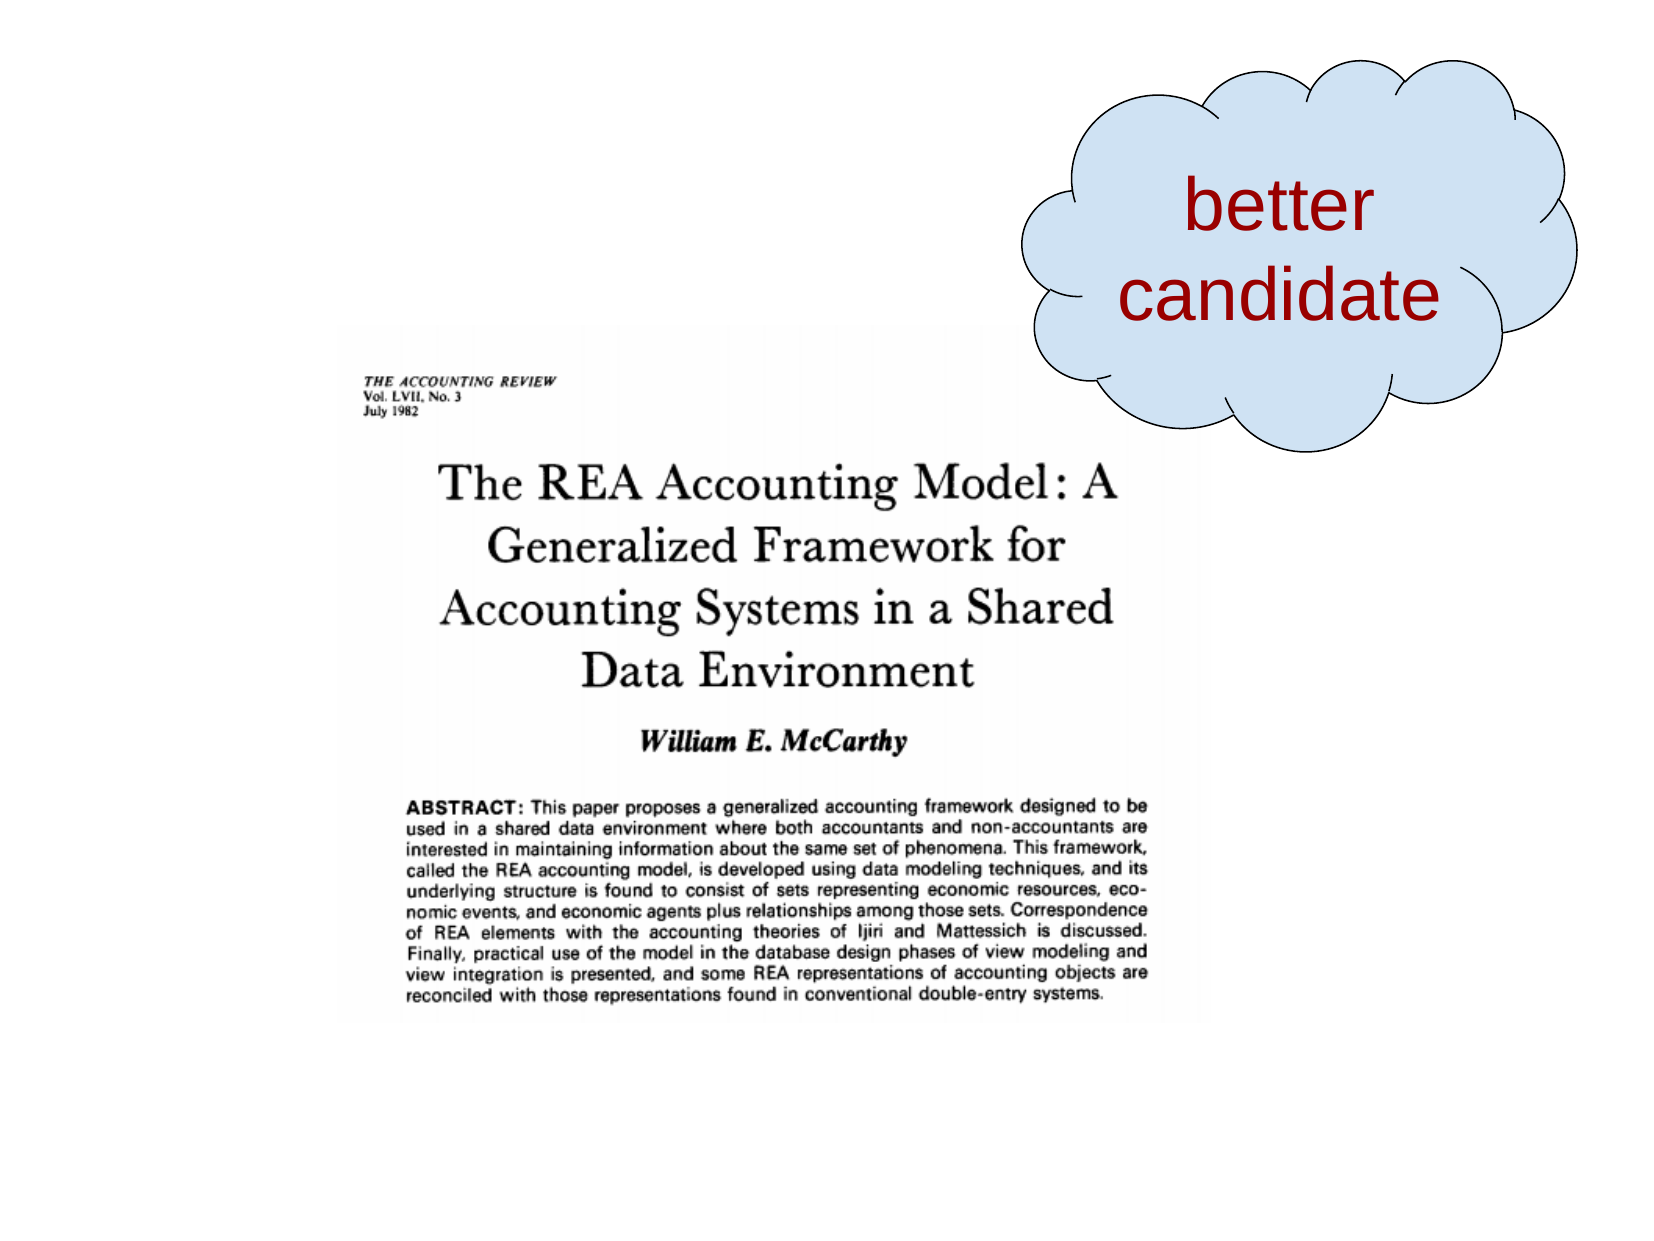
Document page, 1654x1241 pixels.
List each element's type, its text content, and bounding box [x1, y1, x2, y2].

text_box better candidate [1021, 60, 1578, 452]
picture [337, 325, 1211, 1023]
